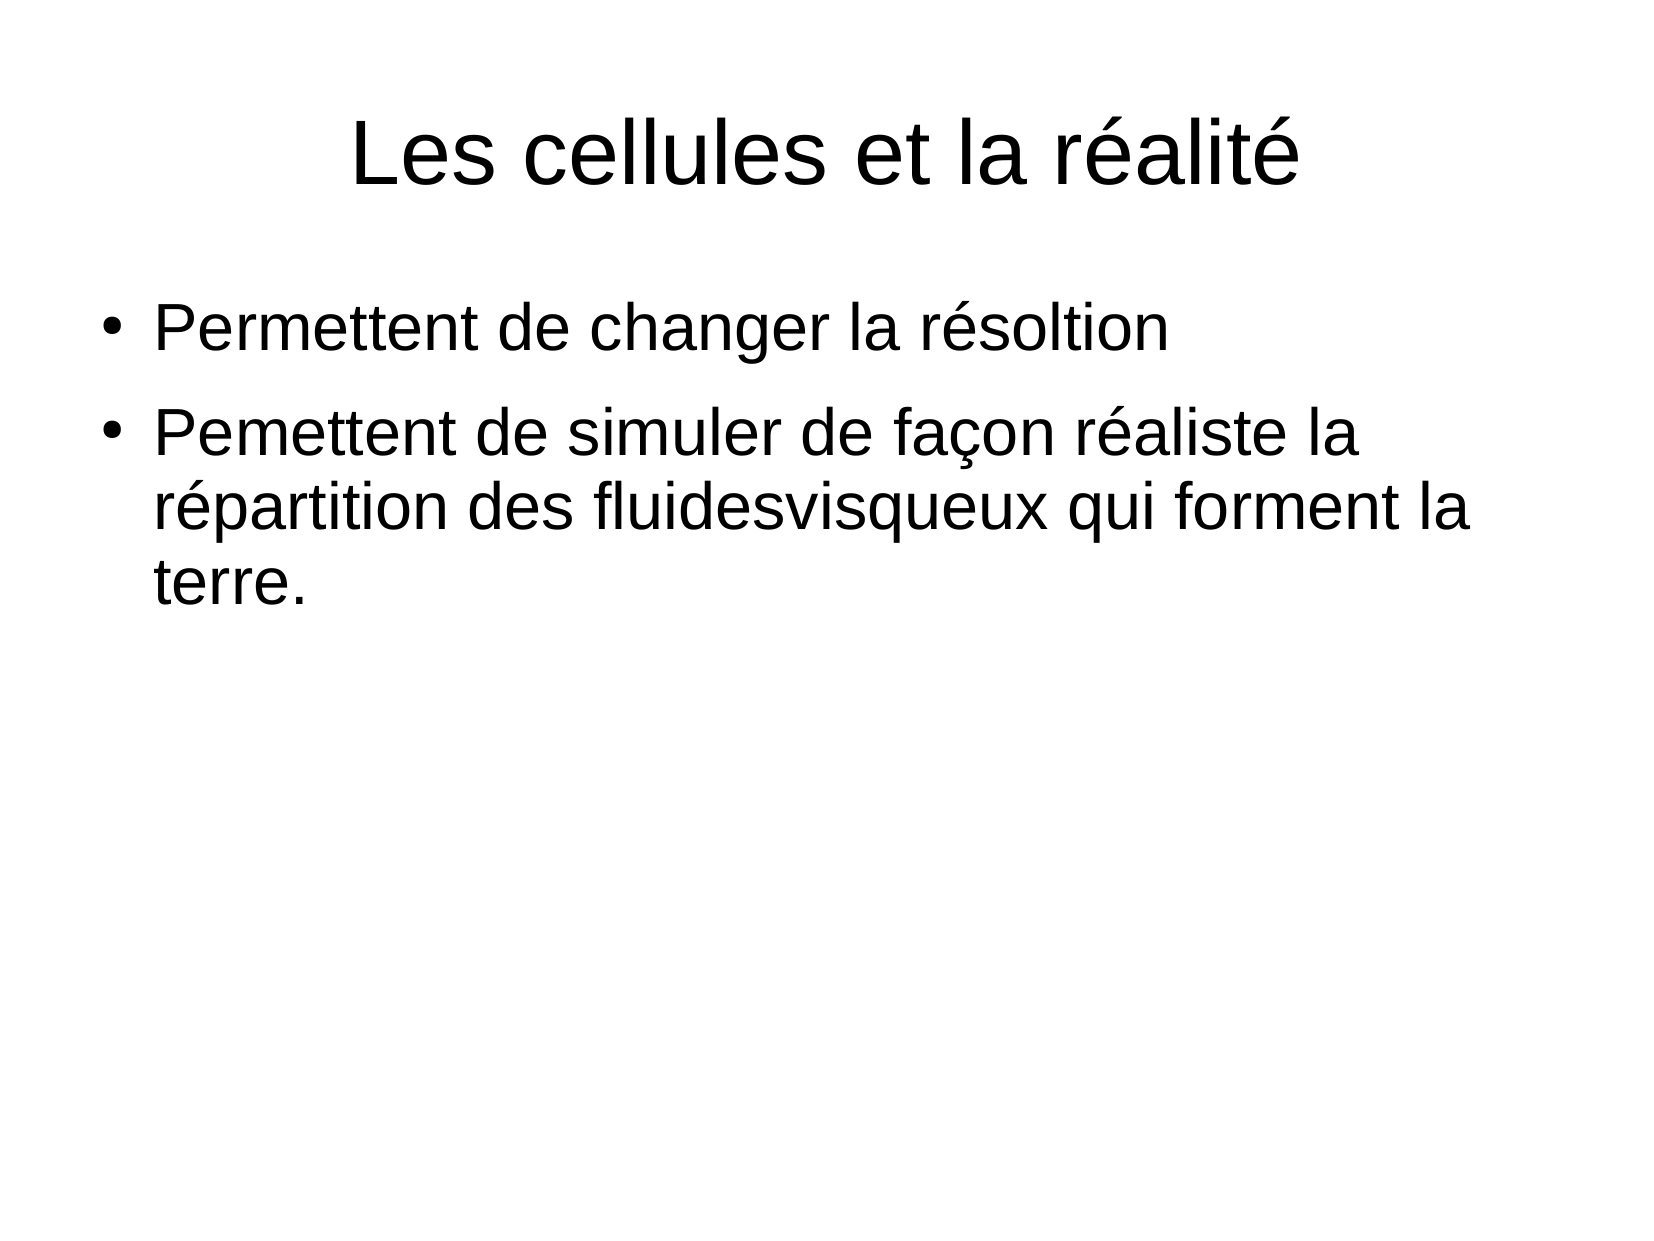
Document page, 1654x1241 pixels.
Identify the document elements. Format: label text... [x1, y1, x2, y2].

list Permettent de changer la résoltion Pemettent de simuler de façon réaliste la répartition des fluidesvisqueux qui forment la terre. [82, 290, 1571, 1010]
title Les cellules et la réalité [82, 49, 1571, 257]
